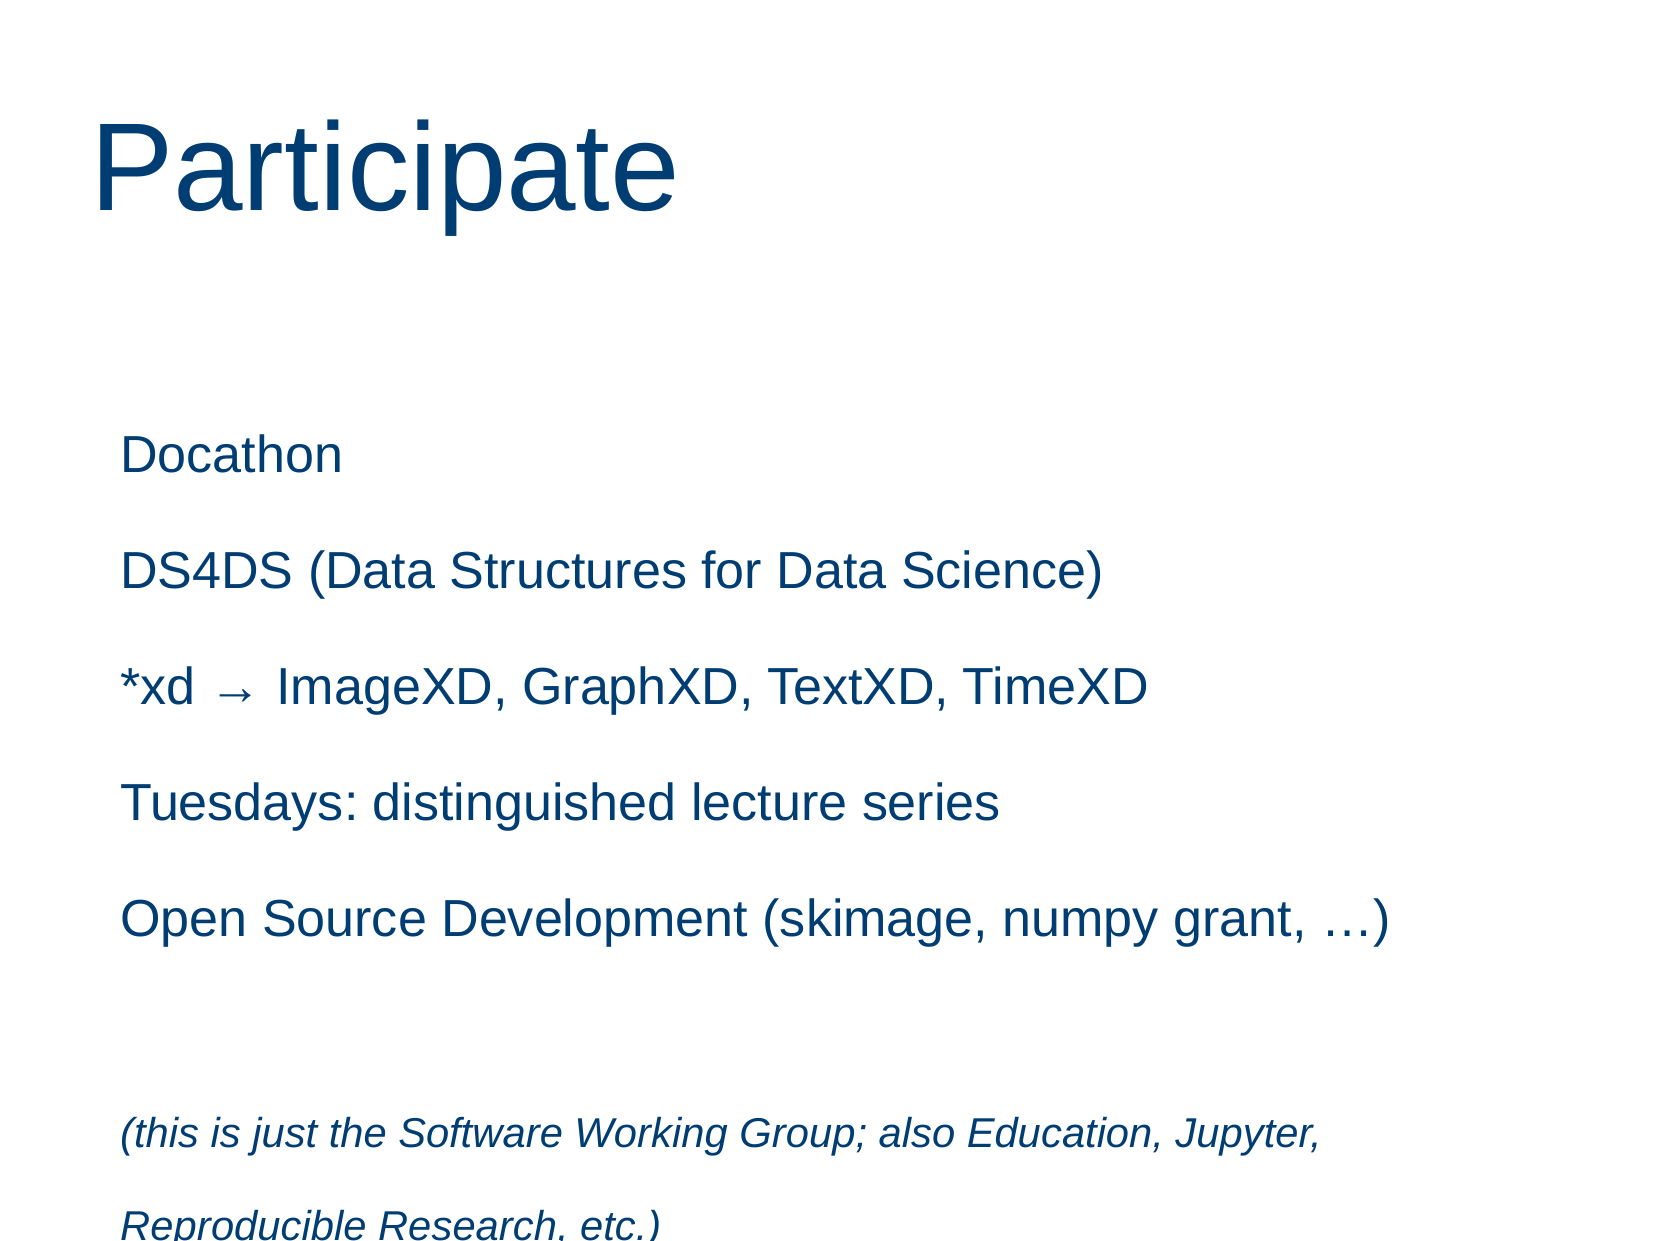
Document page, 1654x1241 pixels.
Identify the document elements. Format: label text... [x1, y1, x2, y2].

text_box Participate [75, 90, 1426, 339]
text_box Docathon DS4DS (Data Structures for Data Science) *xd → ImageXD, GraphXD, TextXD, TimeXD Tuesdays: distinguished lecture series Open Source Development (skimage, numpy grant, …) (this is just the Software Working Group; also Education, Jupyter, Reproducible Research, etc.) [105, 360, 1456, 1064]
